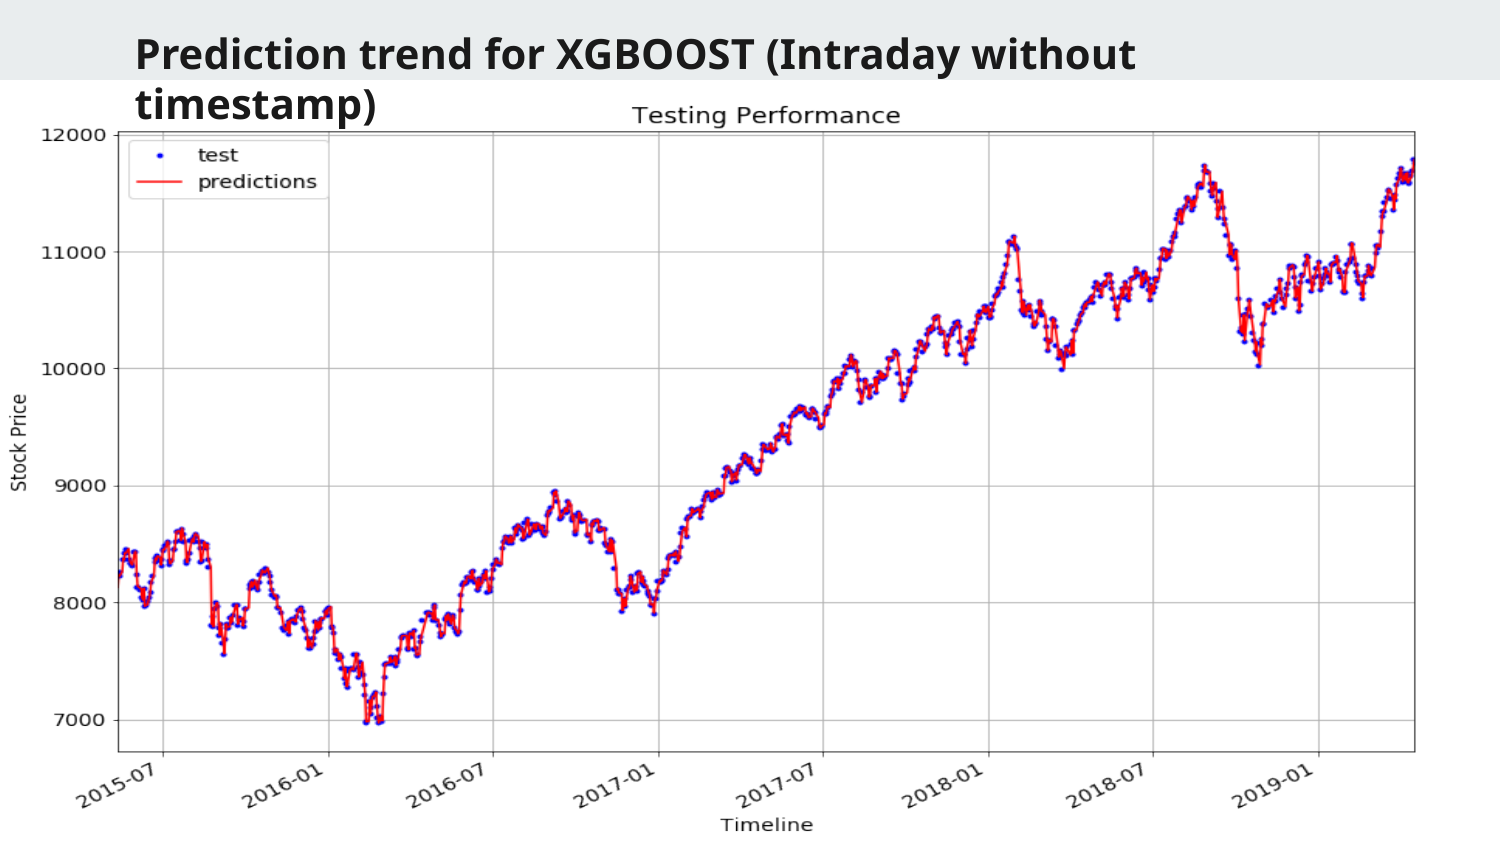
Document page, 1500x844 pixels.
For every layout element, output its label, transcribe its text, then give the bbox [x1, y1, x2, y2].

title Prediction trend for XGBOOST (Intraday without timestamp) [119, 12, 1381, 82]
picture [0, 97, 1430, 844]
